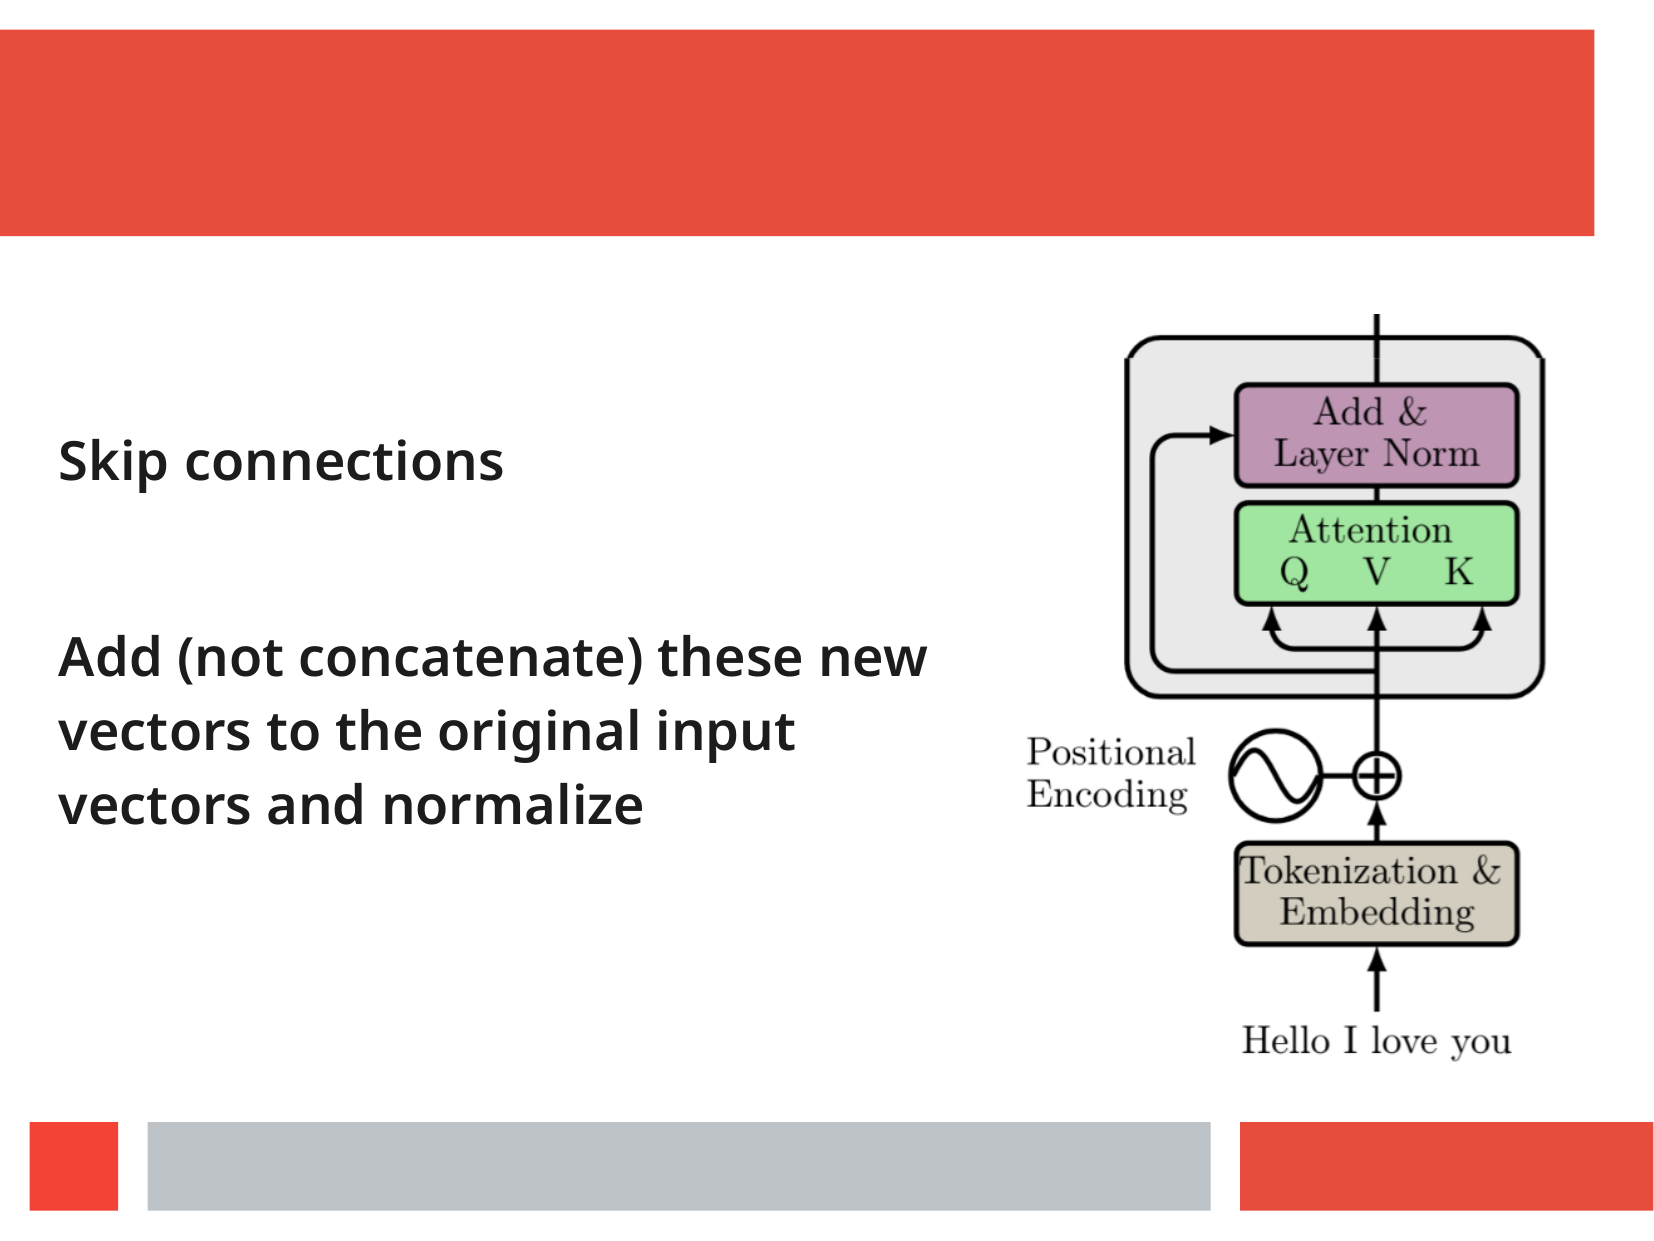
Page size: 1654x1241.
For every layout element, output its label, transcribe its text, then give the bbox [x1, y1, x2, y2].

list Skip connections Add (not concatenate) these new vectors to the original input vectors and normalize [59, 324, 961, 1093]
picture [1020, 314, 1571, 1067]
